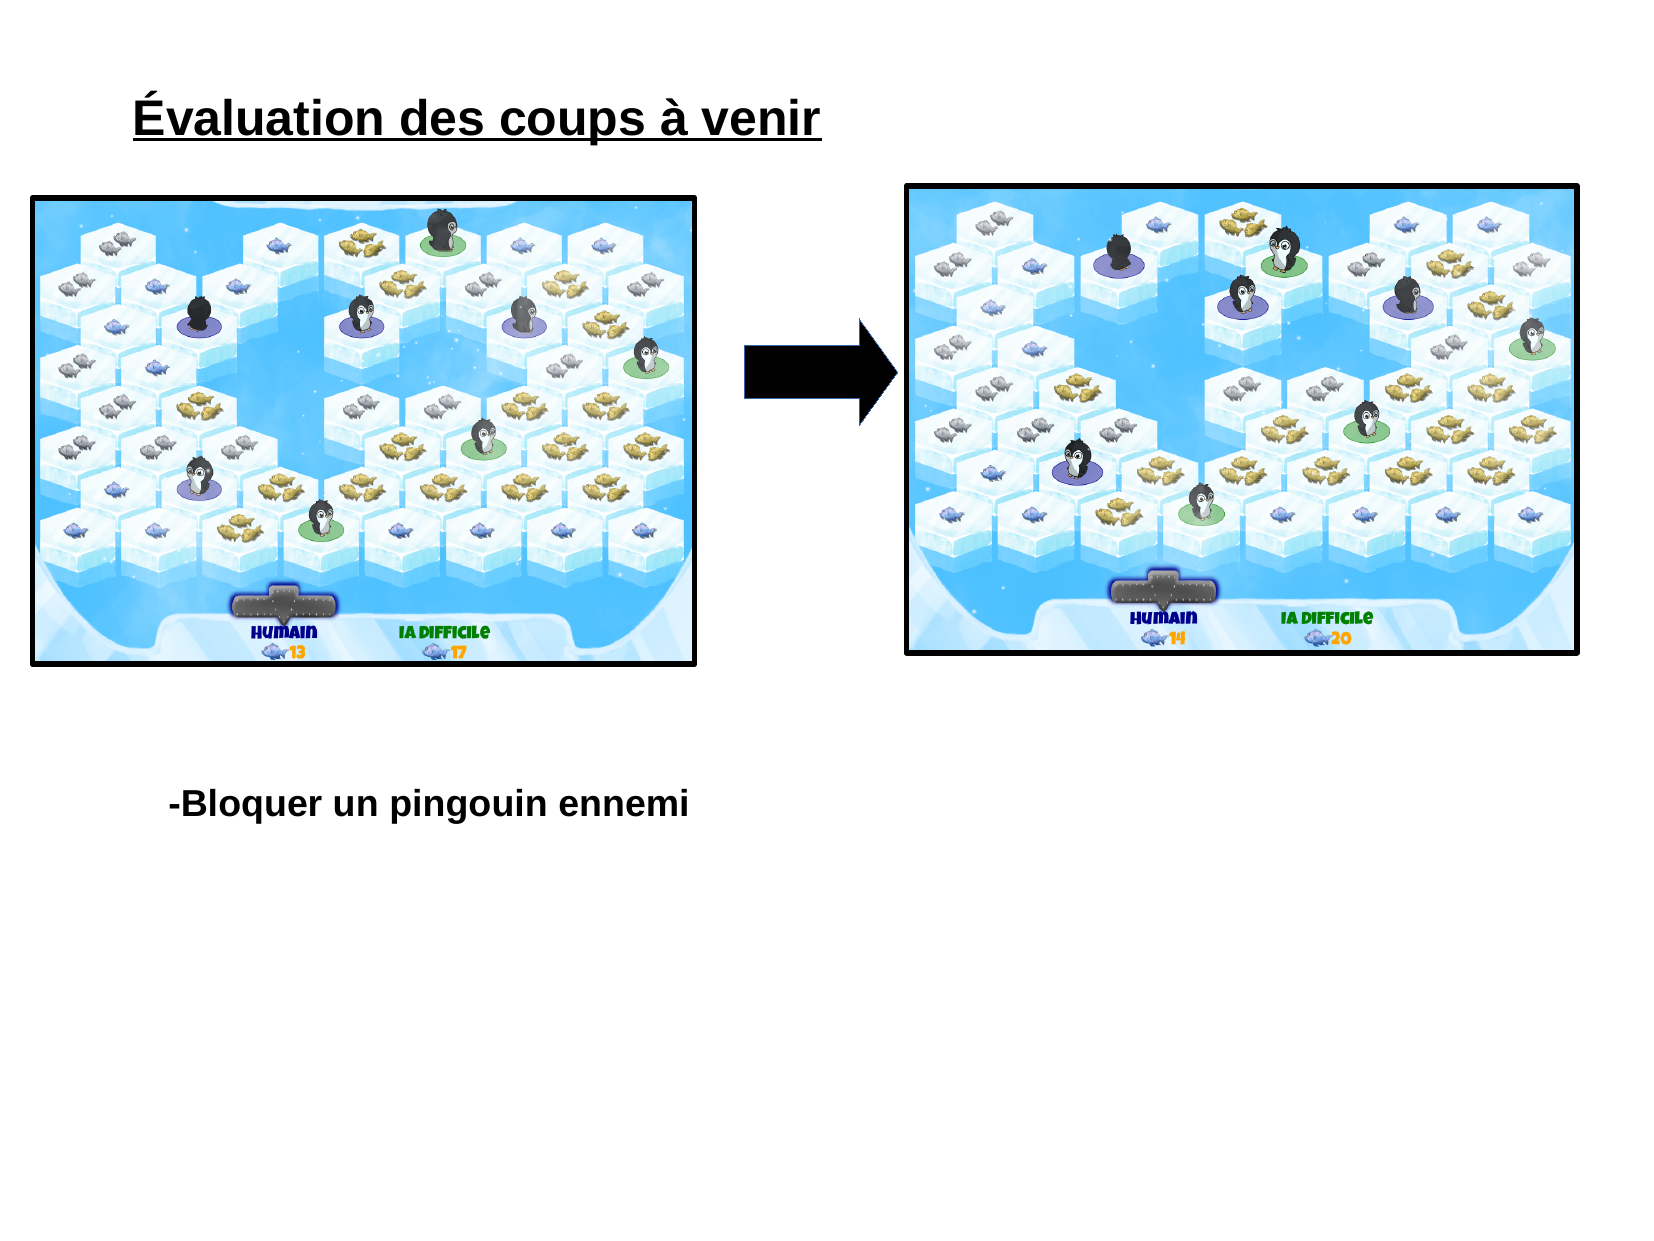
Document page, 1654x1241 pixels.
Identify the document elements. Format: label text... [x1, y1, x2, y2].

picture [909, 188, 1575, 650]
text_box -Bloquer un pingouin ennemi [153, 775, 721, 875]
text_box Évaluation des coups à venir [118, 82, 875, 209]
picture [35, 200, 692, 662]
text_box [744, 318, 898, 426]
